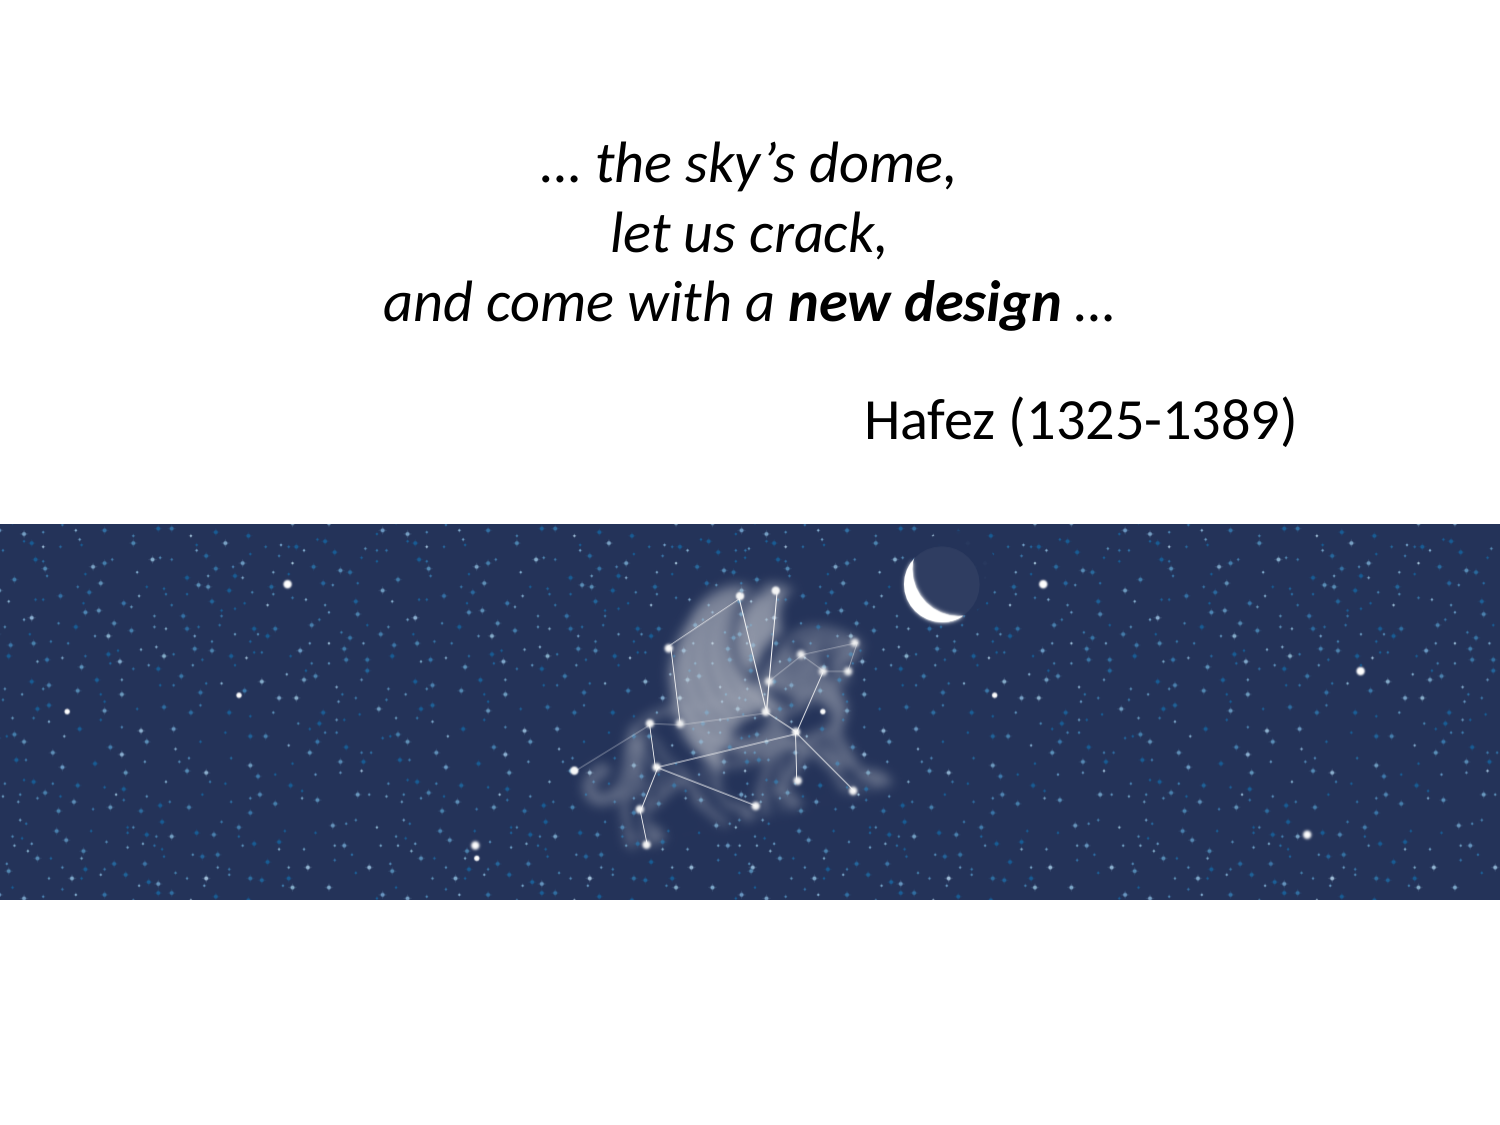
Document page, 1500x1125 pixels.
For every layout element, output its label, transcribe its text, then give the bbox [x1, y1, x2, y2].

title … the sky’s dome, let us crack, and come with a new design … [349, 119, 1150, 338]
picture [0, 524, 1500, 900]
text_box Hafez (1325-1389) [724, 369, 1438, 463]
